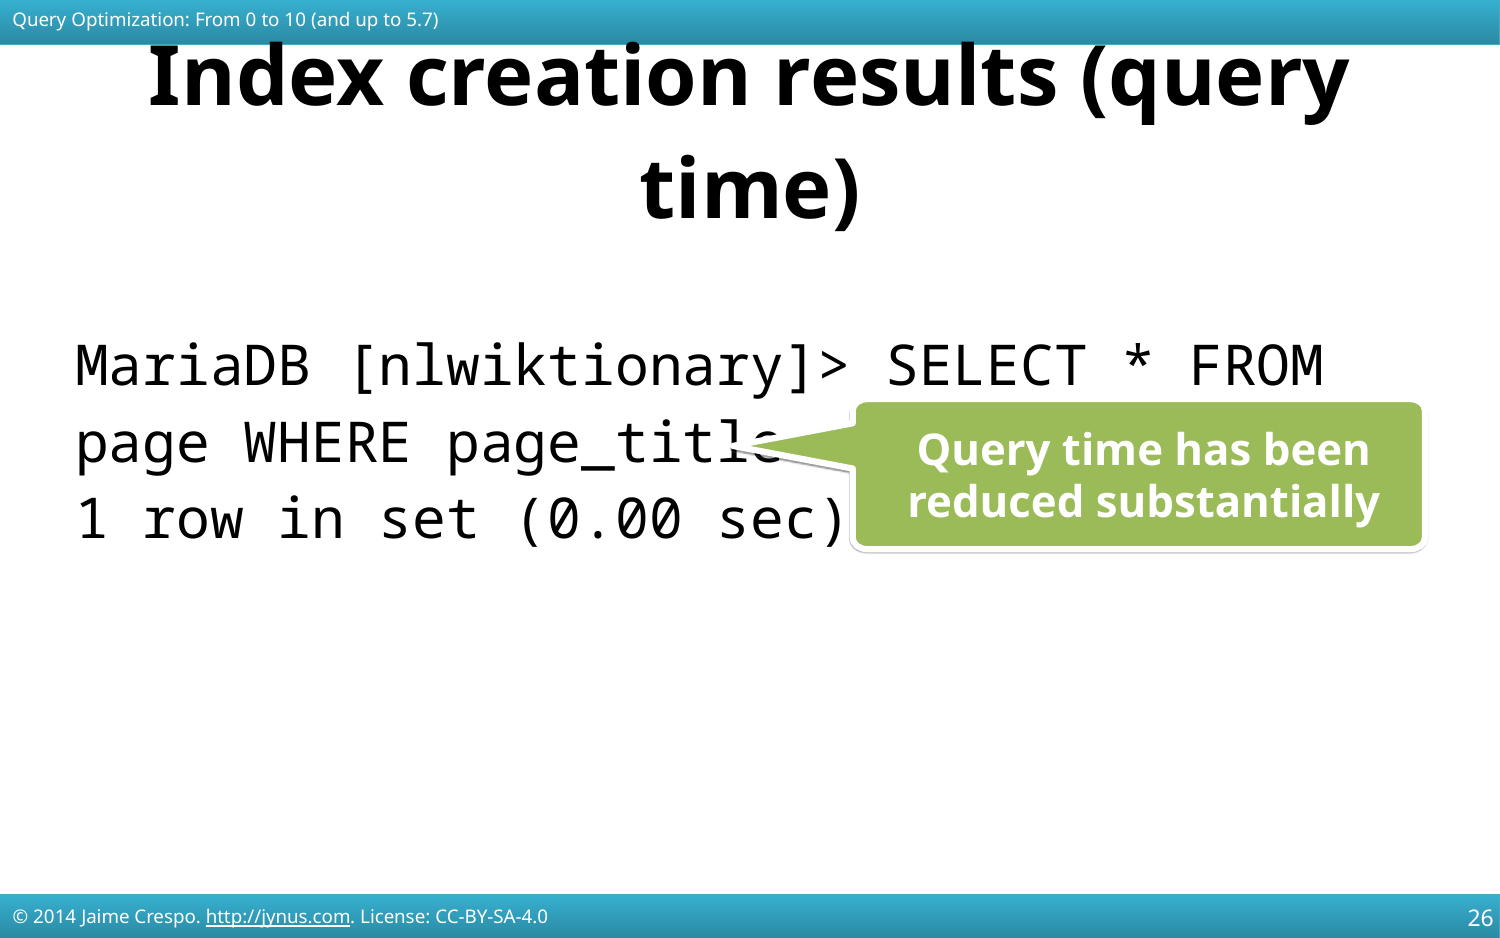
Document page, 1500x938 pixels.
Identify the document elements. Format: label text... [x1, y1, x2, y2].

text_box Query time has been reduced substantially [733, 399, 1425, 550]
list MariaDB [nlwiktionary]> SELECT * FROM page WHERE page_title = 'Dutch'; 1 row in set (0.00 sec) [75, 218, 1425, 876]
title Index creation results (query time) [75, 36, 1425, 218]
